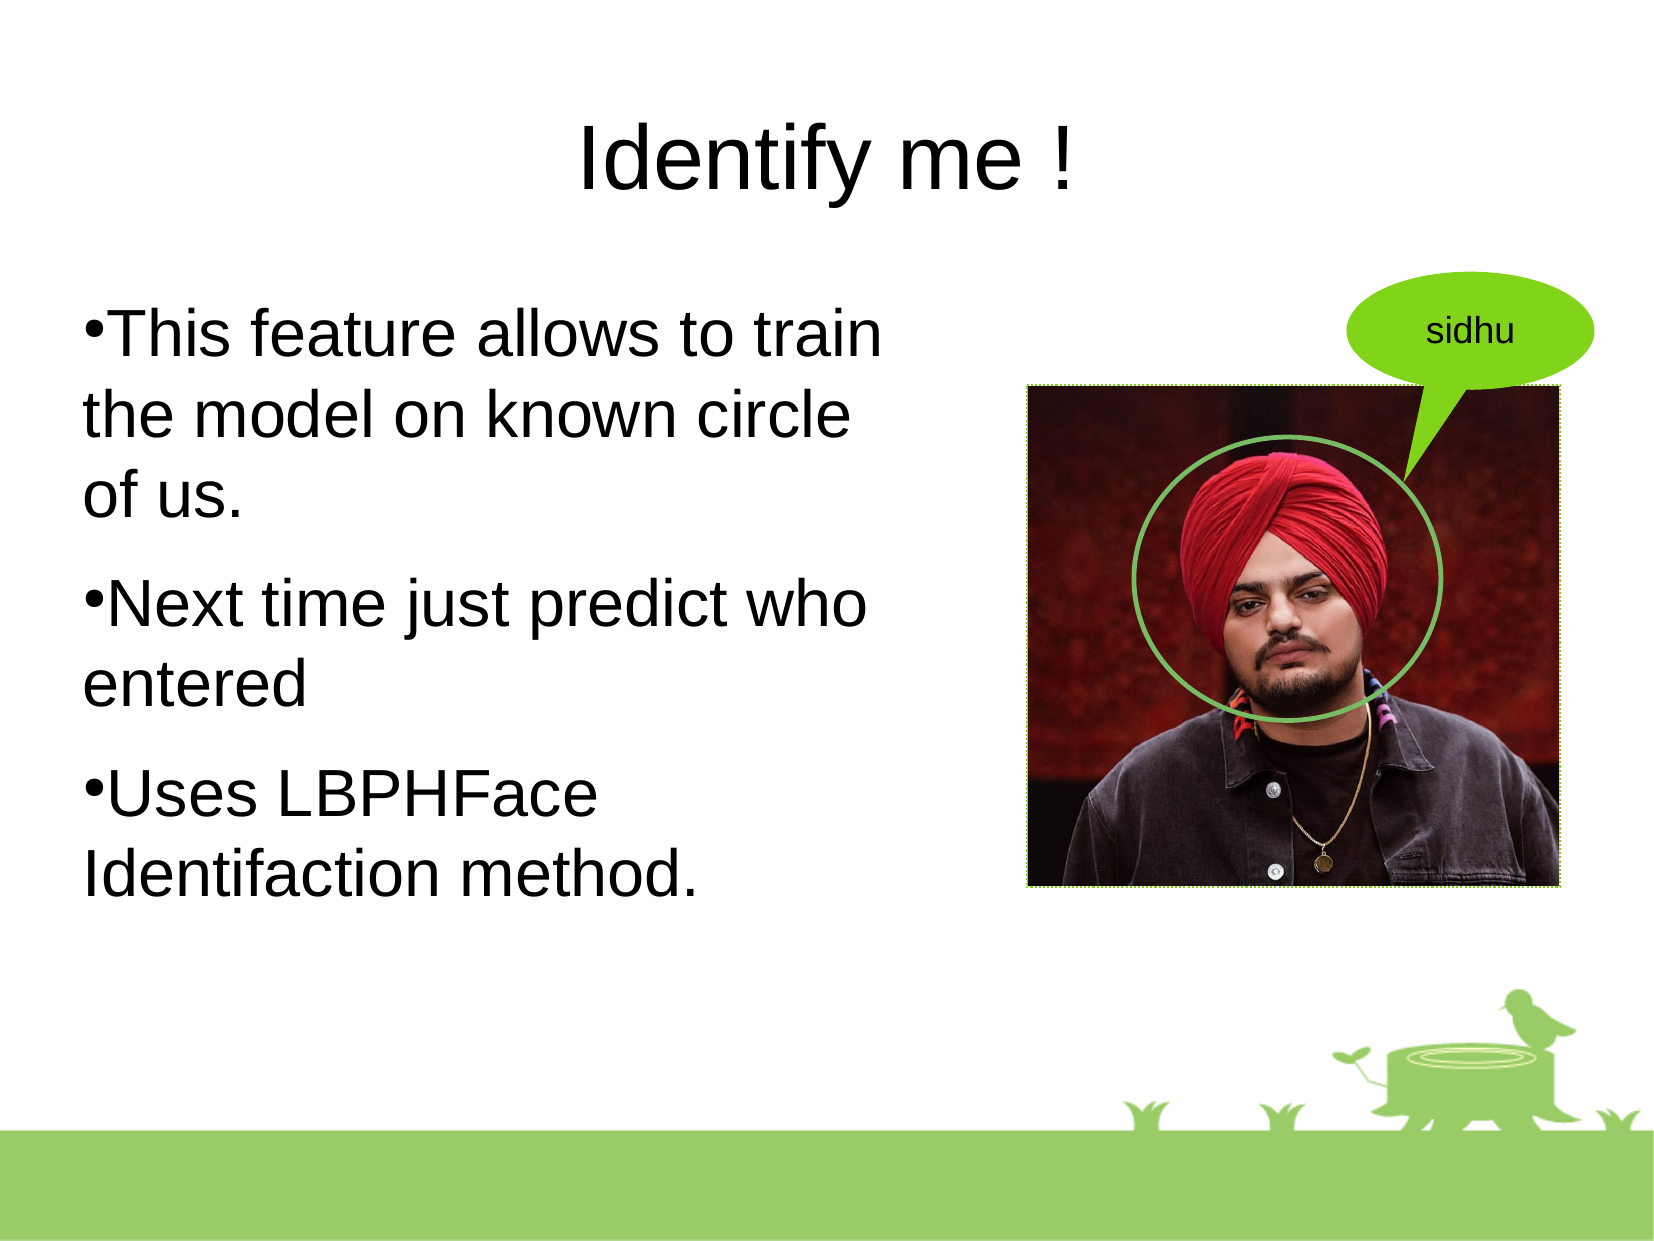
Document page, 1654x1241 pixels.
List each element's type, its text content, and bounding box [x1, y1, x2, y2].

title Identify me ! [82, 49, 1571, 257]
picture [1137, 440, 1438, 718]
text_box sidhu [1346, 271, 1595, 483]
list This feature allows to train the model on known circle of us. Next time just predict who entered Uses LBPHFace Identifaction method. [82, 290, 922, 1010]
picture [1027, 386, 1560, 886]
